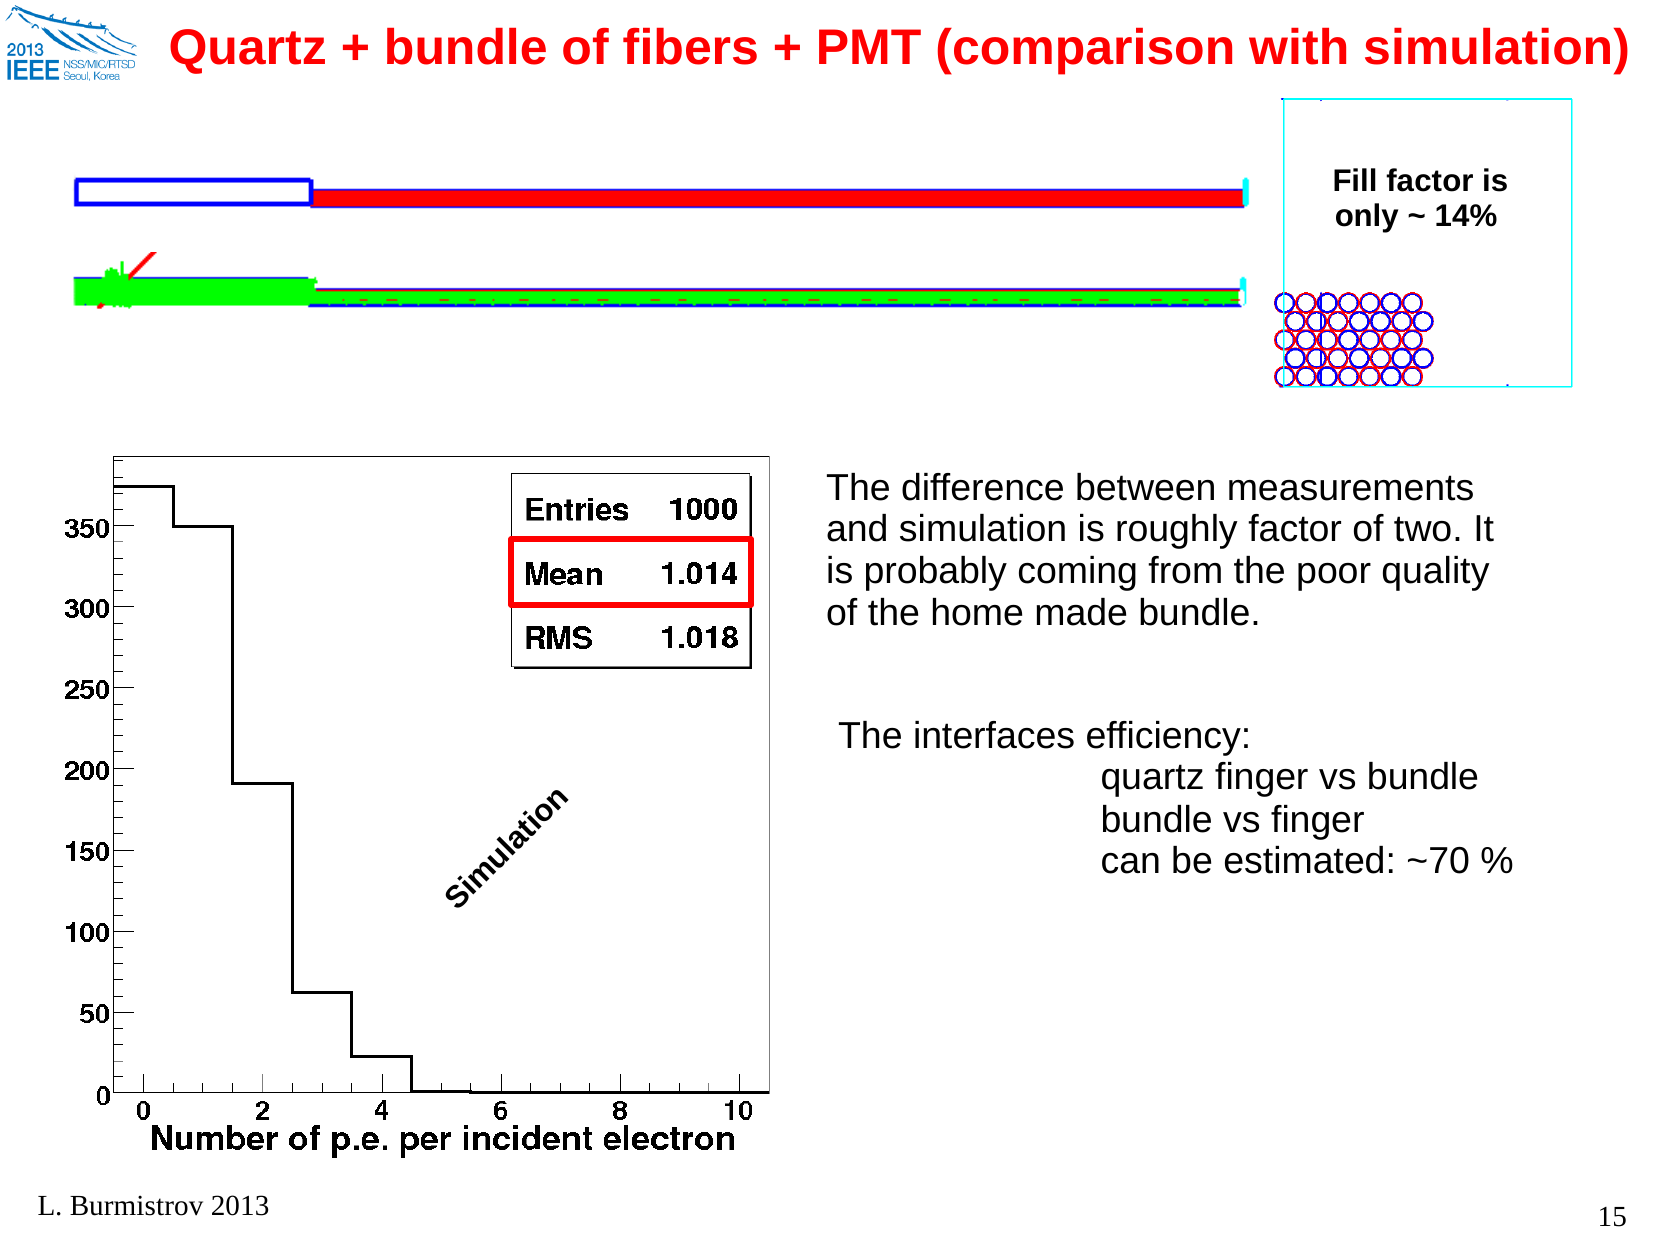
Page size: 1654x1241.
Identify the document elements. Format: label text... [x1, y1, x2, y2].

picture [65, 159, 1257, 221]
text_box The difference between measurements and simulation is roughly factor of two. It is probably coming from the poor quality of the home made bundle. [811, 458, 1524, 642]
text_box Fill factor is only ~ 14% [1312, 155, 1538, 241]
picture [39, 437, 790, 1166]
picture [1270, 93, 1577, 394]
picture [5, 5, 137, 81]
text_box Simulation [421, 760, 594, 932]
text_box The interfaces efficiency: quartz finger vs bundle bundle vs finger can be estimated: ~70 % [823, 706, 1576, 890]
picture [63, 252, 1259, 328]
text_box Quartz + bundle of fibers + PMT (comparison with simulation) [150, 11, 1651, 83]
